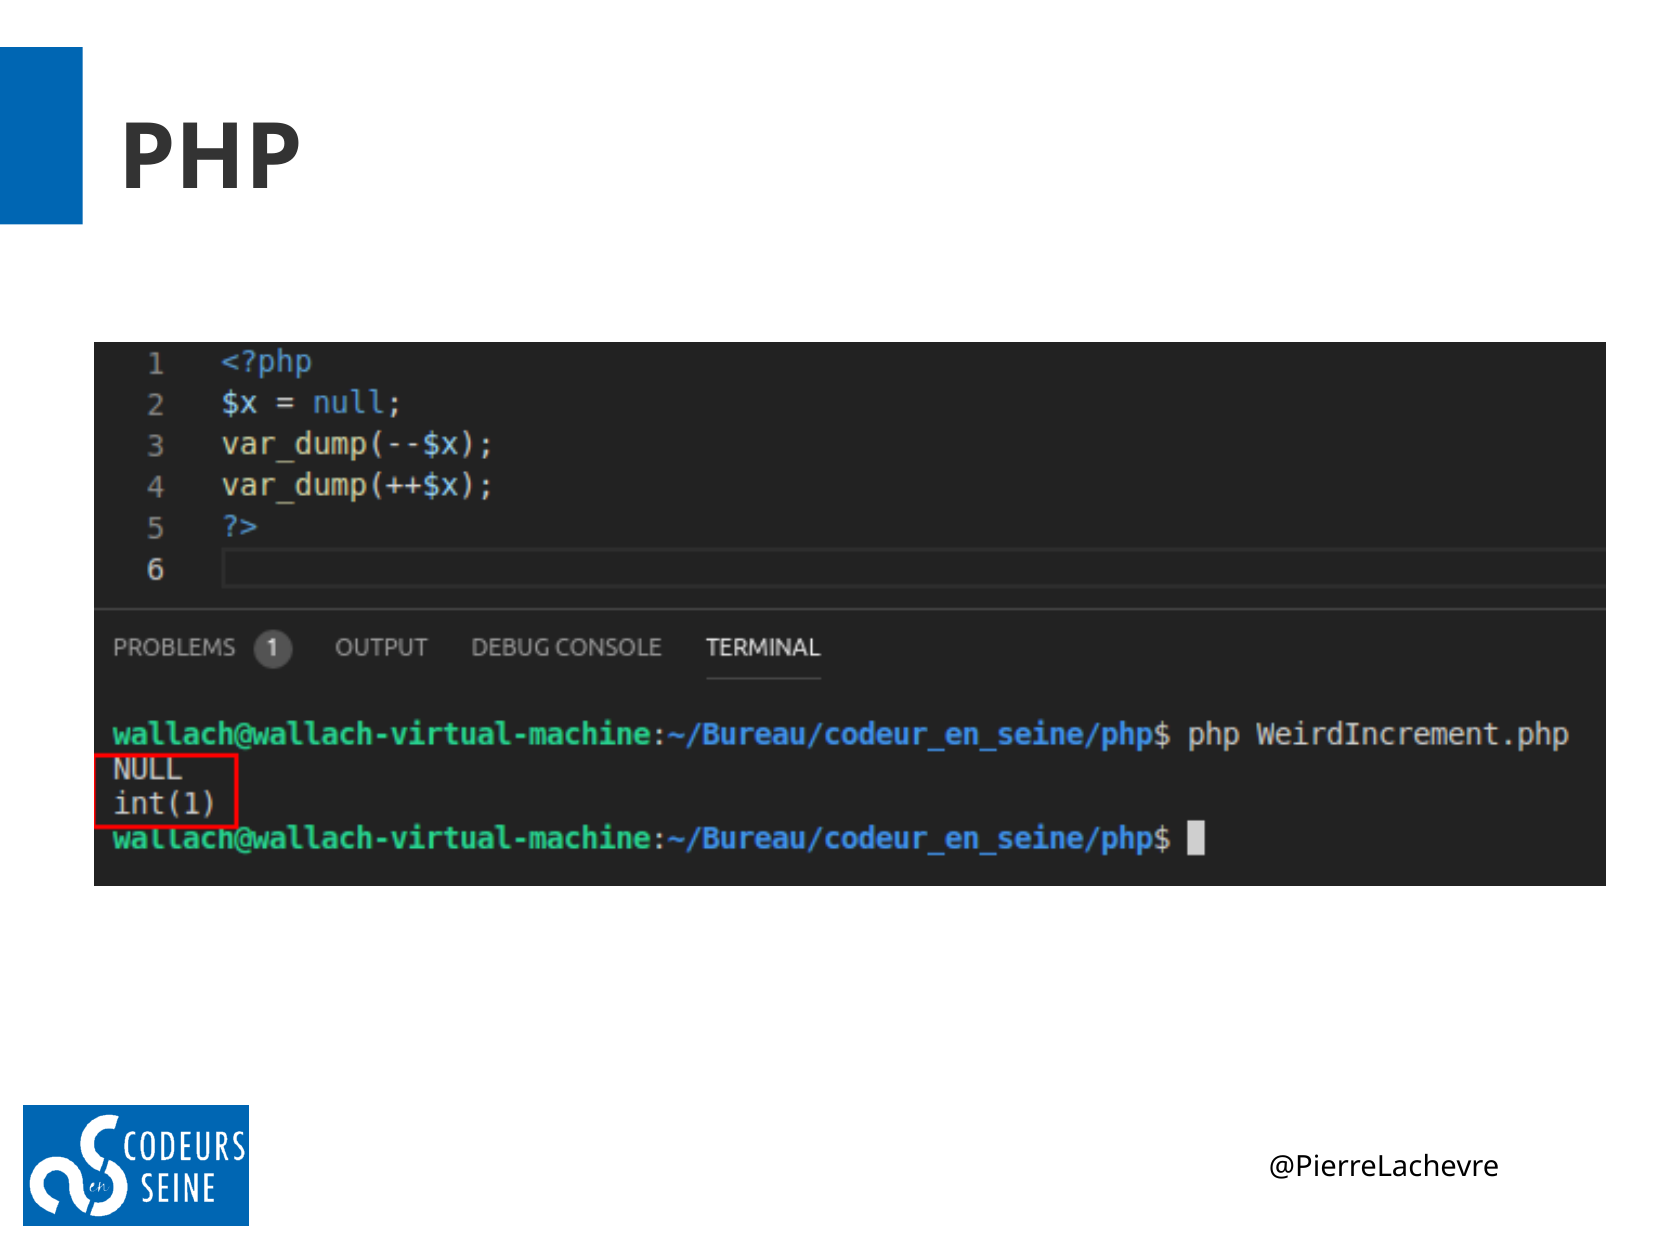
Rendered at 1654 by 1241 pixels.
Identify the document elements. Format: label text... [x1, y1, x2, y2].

title PHP [118, 49, 1571, 257]
picture [23, 1105, 249, 1226]
picture [94, 342, 1606, 886]
